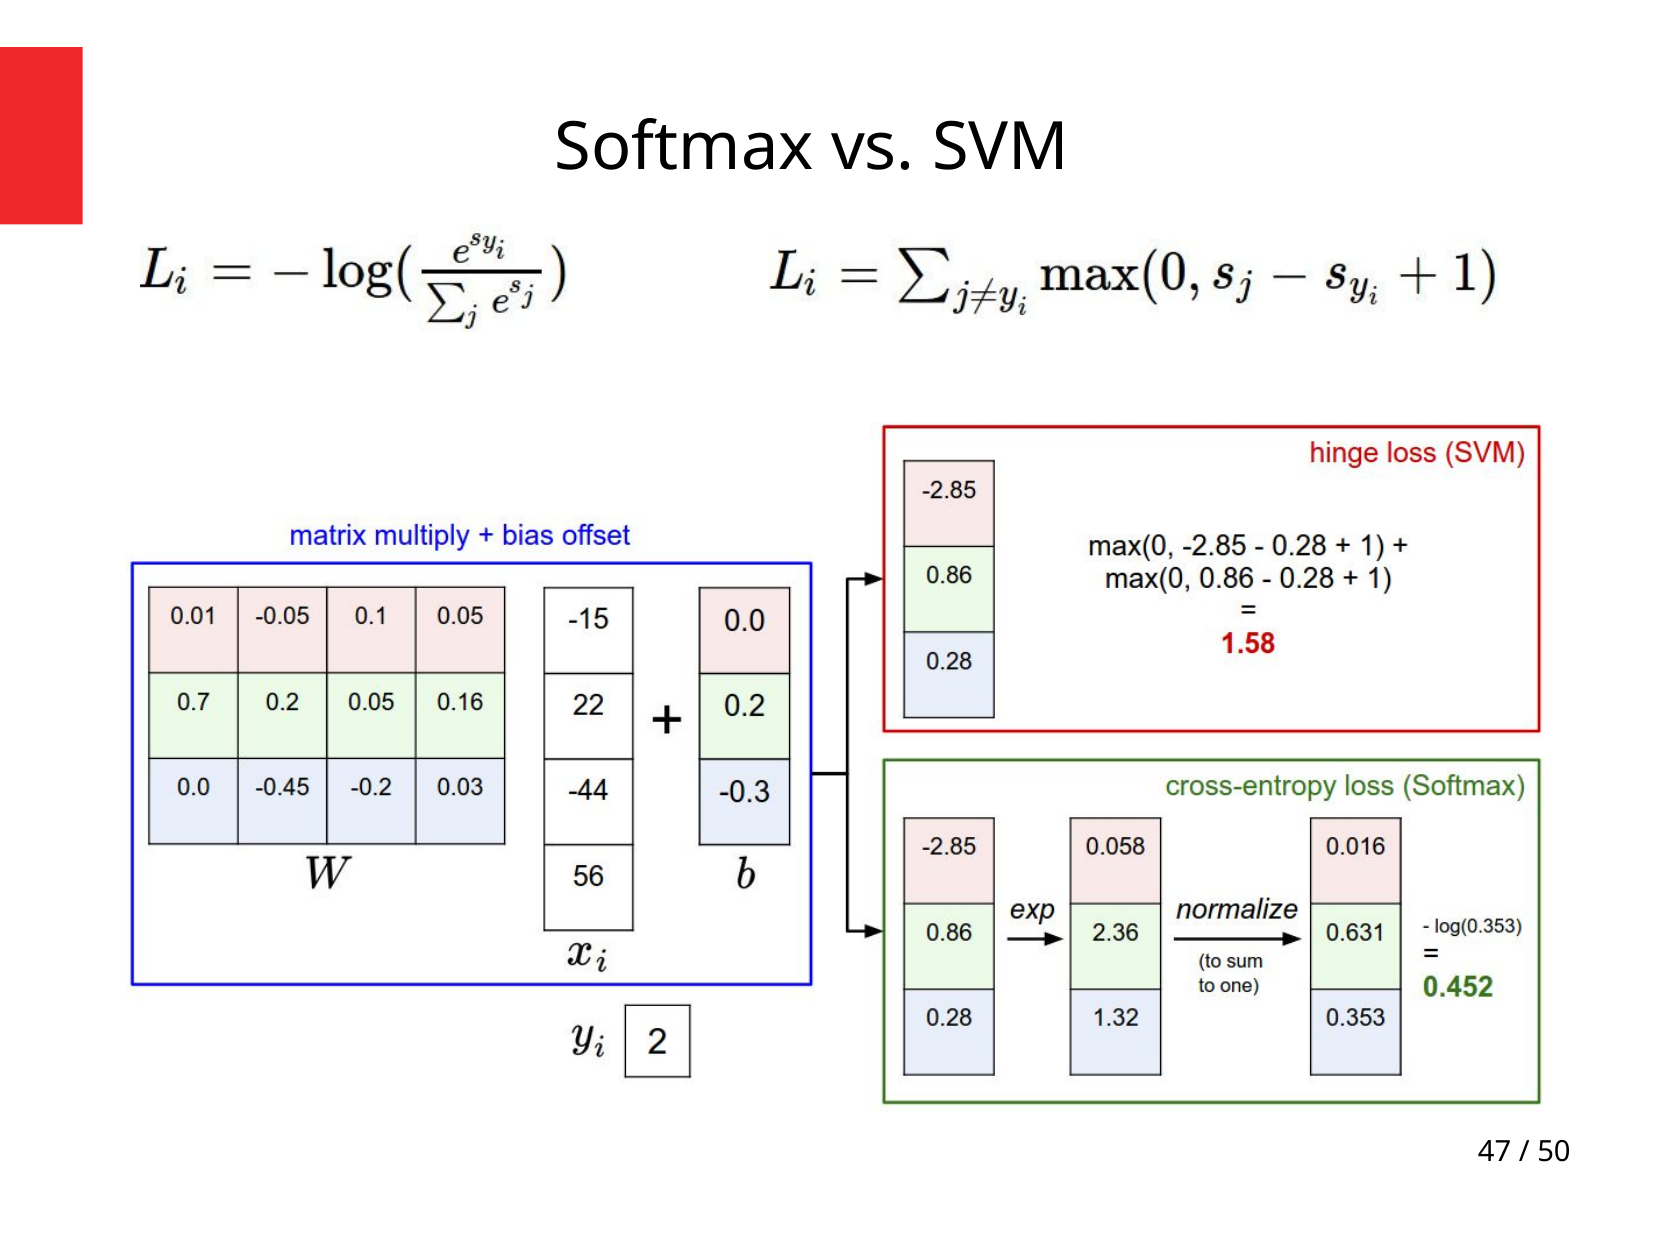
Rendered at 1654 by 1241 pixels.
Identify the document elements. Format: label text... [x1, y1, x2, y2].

picture [126, 404, 1546, 1112]
picture [768, 239, 1500, 319]
text_box Softmax vs. SVM [540, 90, 1111, 181]
picture [140, 224, 570, 333]
